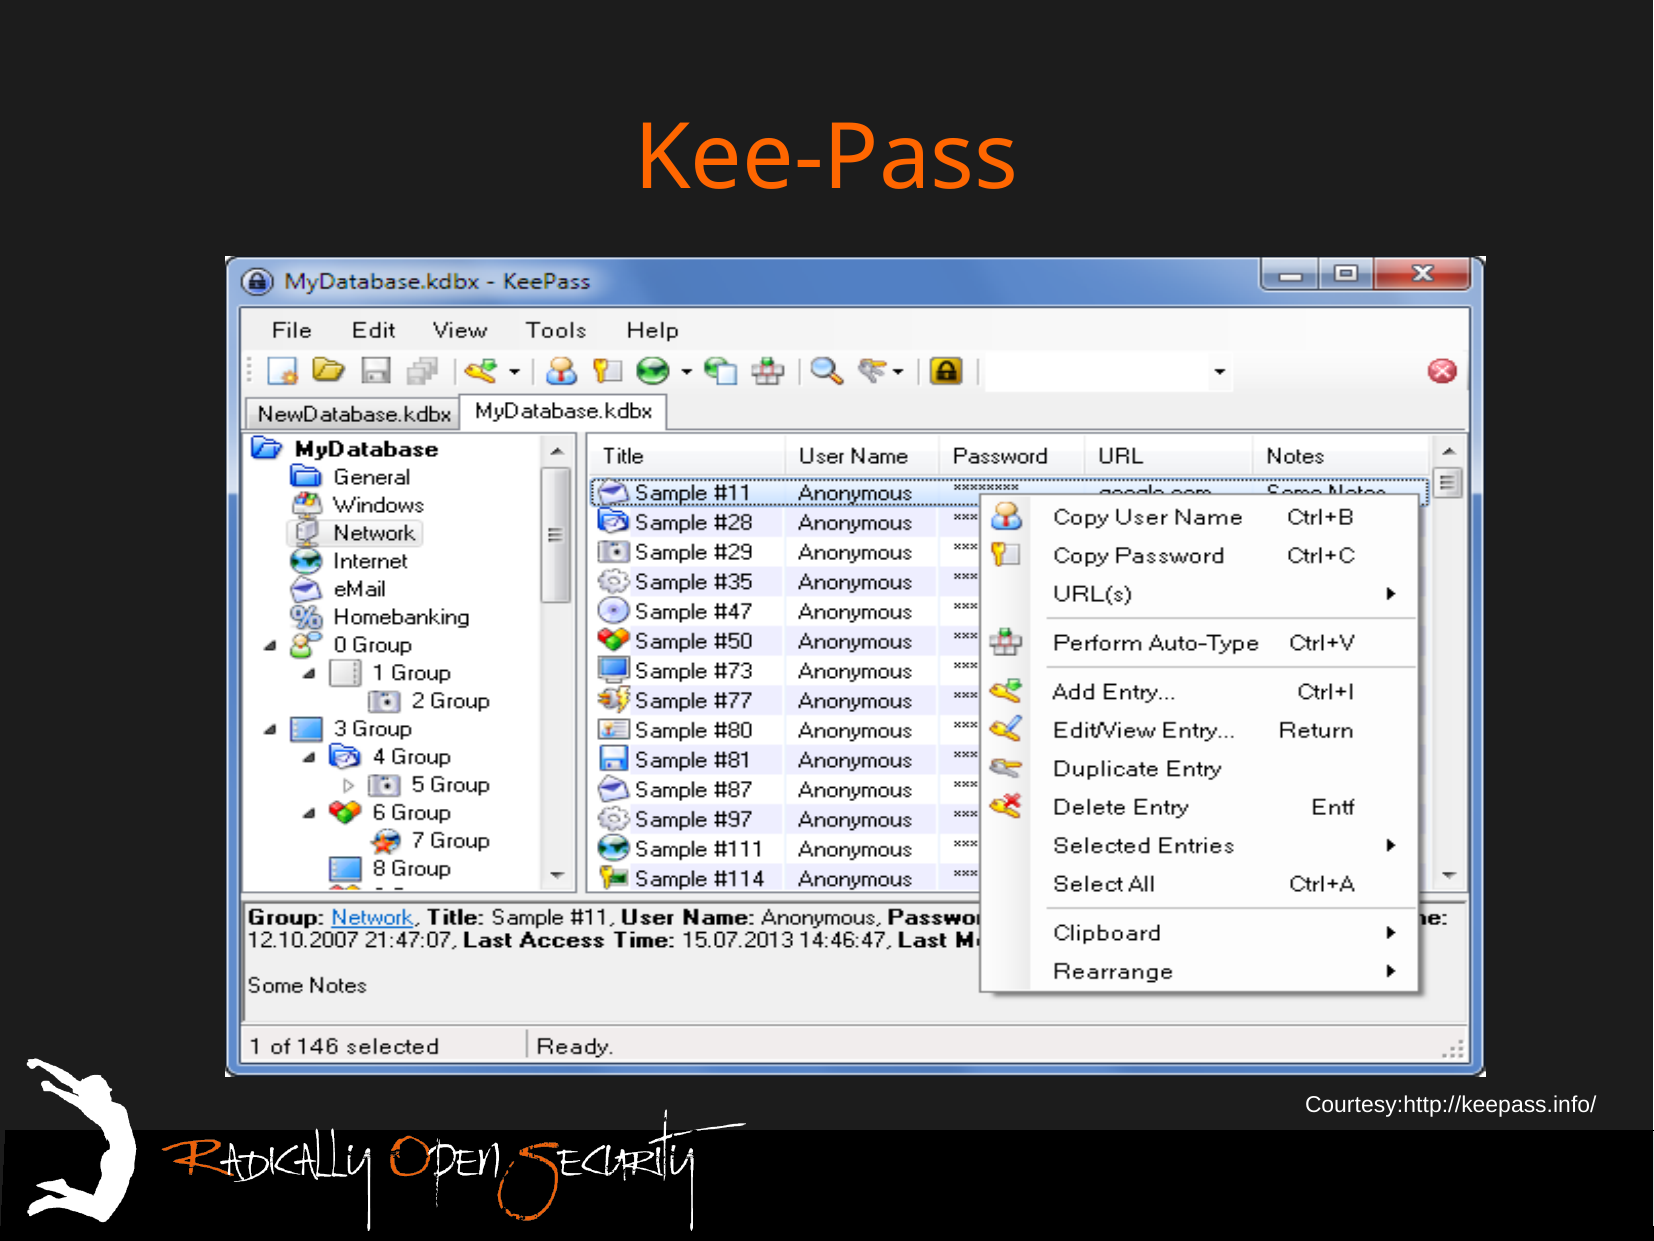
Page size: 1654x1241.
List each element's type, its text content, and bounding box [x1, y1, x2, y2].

picture [0, 256, 1486, 1241]
title Kee-Pass [82, 49, 1571, 257]
text_box Courtesy:http://keepass.info/ [1290, 1083, 1637, 1127]
